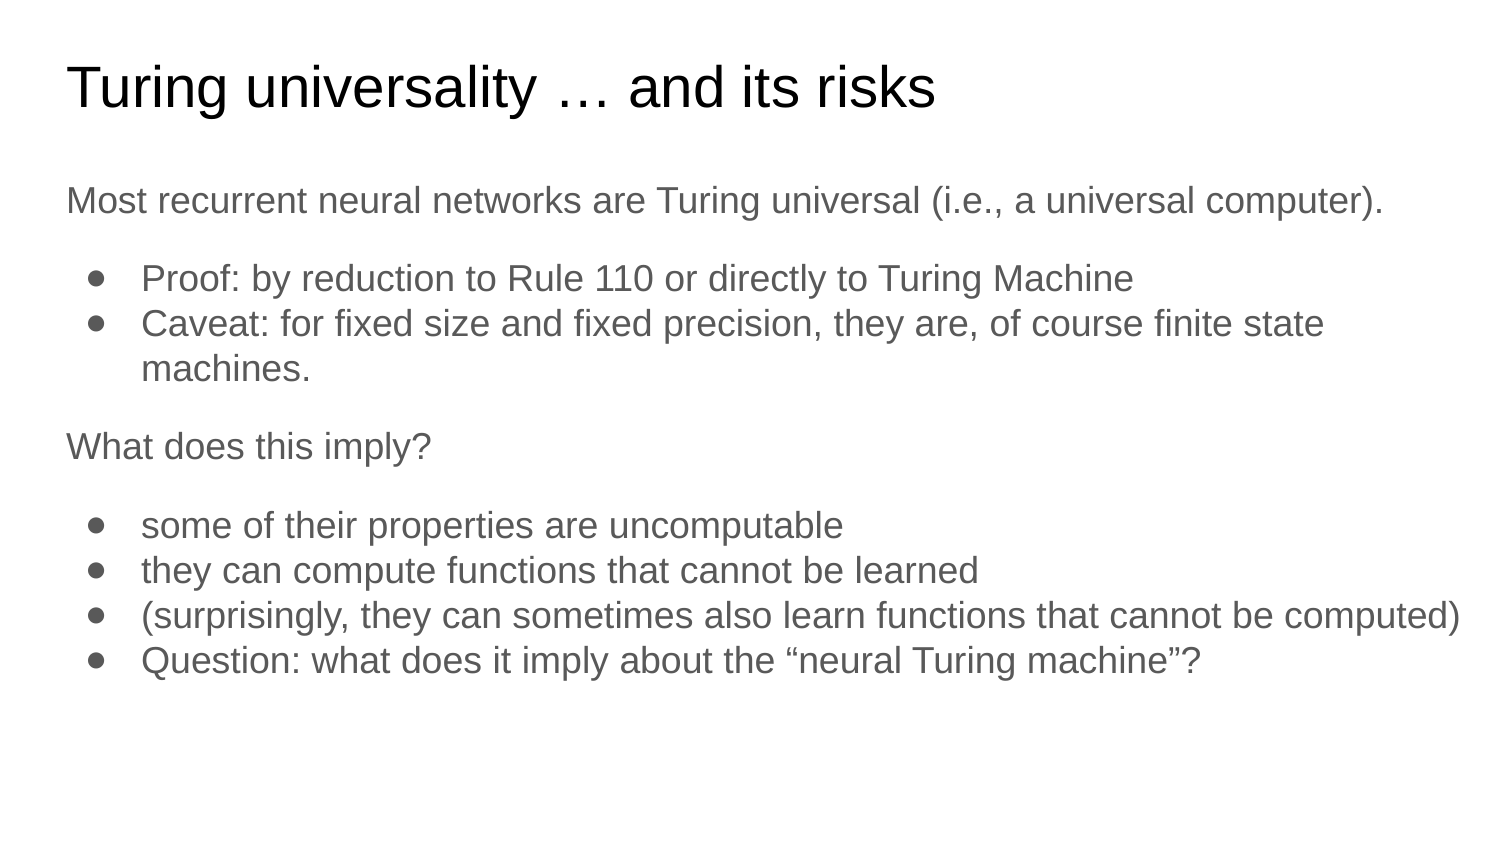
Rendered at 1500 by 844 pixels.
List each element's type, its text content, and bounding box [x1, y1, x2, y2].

list Most recurrent neural networks are Turing universal (i.e., a universal computer). Proof: by reduction to Rule 110 or directly to Turing Machine Caveat: for fixed size and fixed precision, they are, of course finite state machines. What does this imply? some of their properties are uncomputable they can compute functions that cannot be learned (surprisingly, they can sometimes also learn functions that cannot be computed) Question: what does it imply about the “neural Turing machine”? [51, 187, 1487, 748]
title Turing universality … and its risks [51, 33, 1449, 128]
